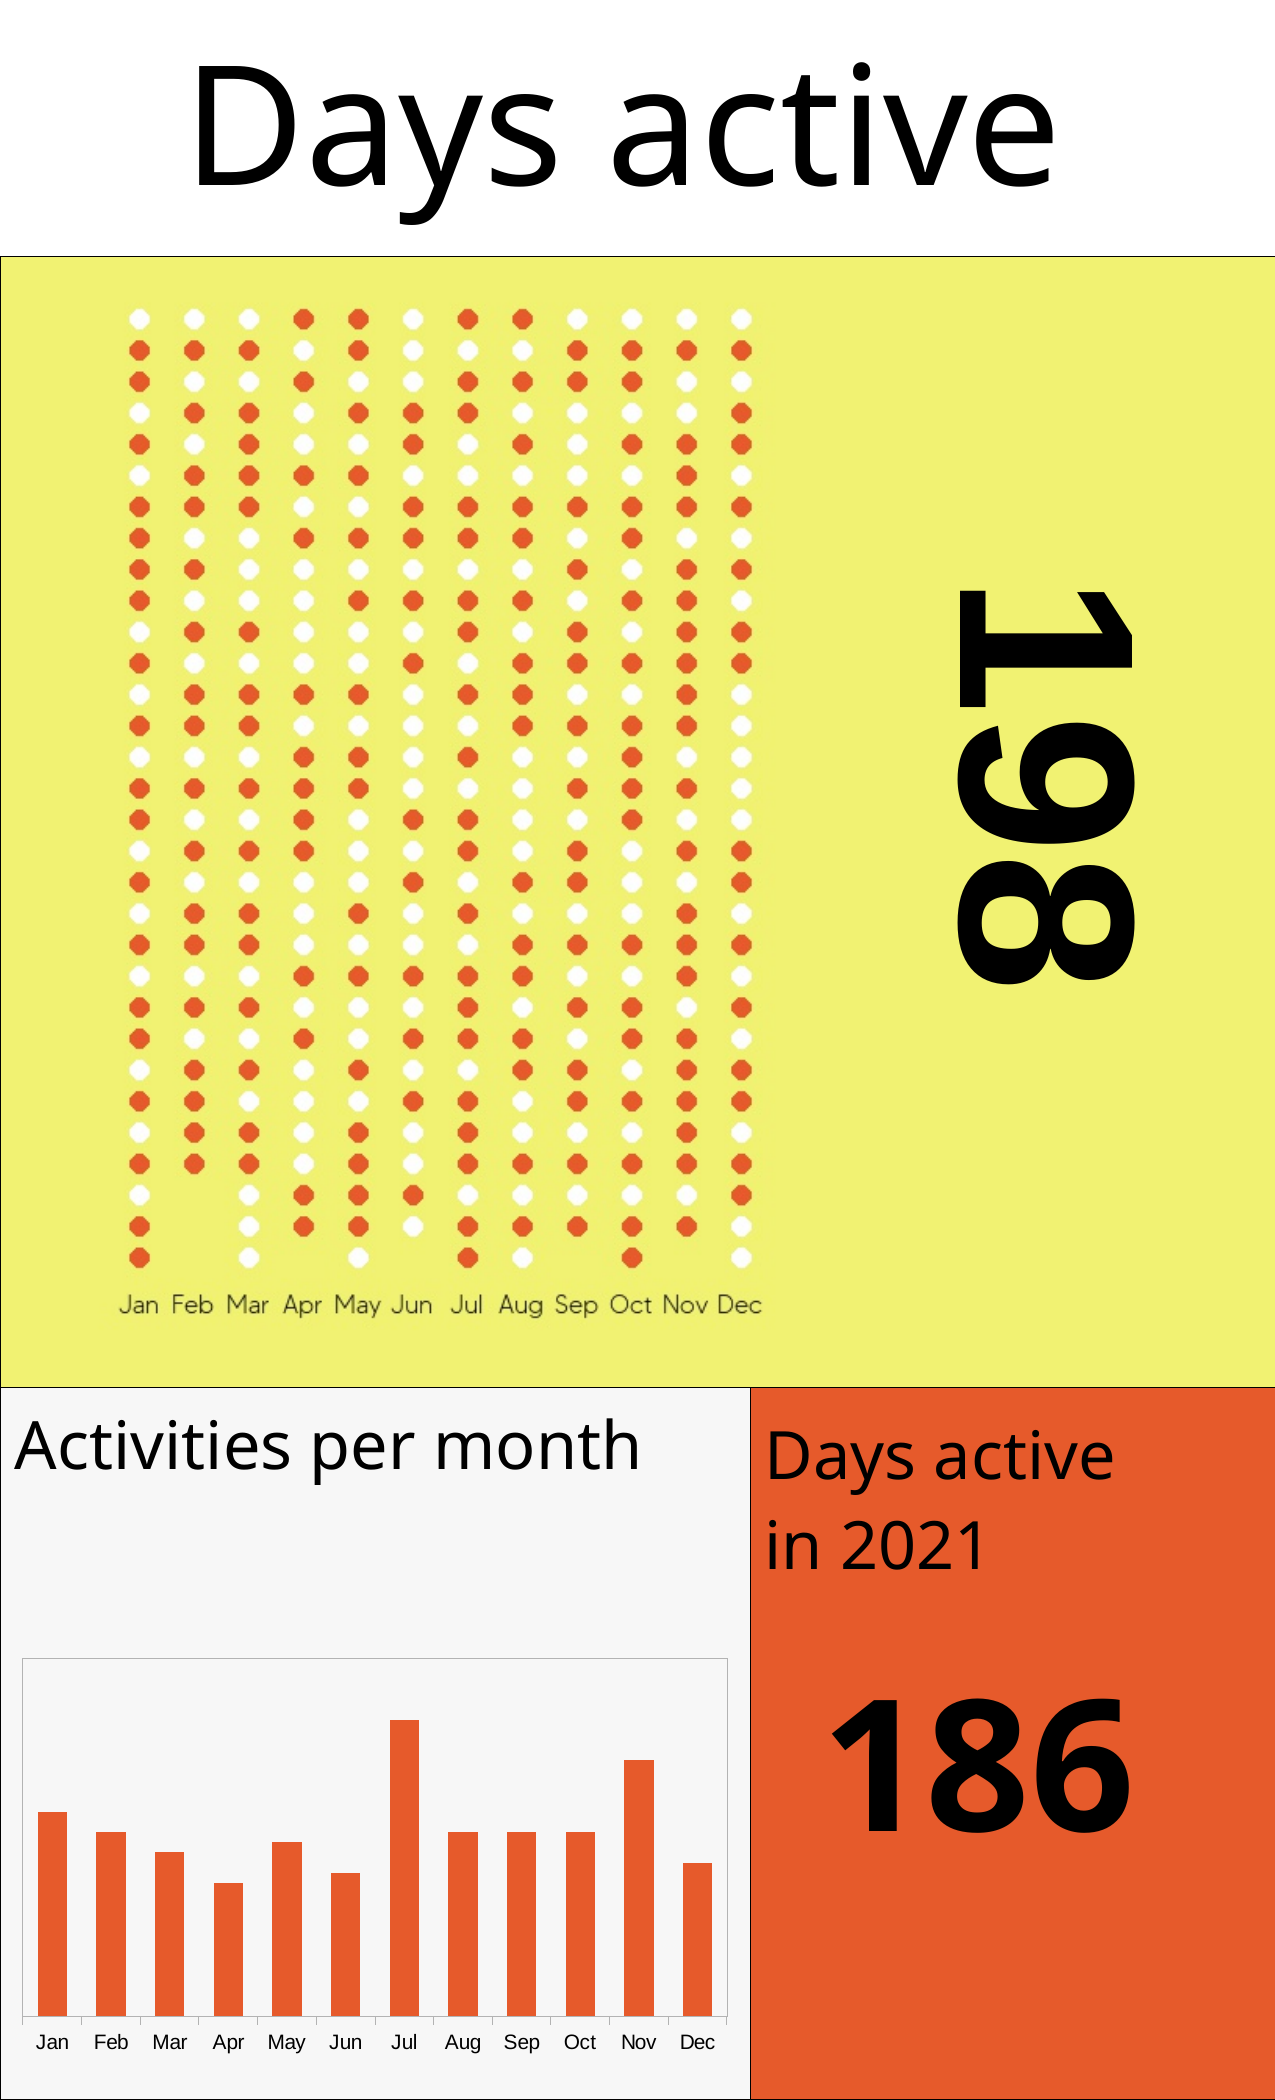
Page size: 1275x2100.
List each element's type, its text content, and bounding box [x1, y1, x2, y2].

text_box Days active in 2021 [751, 1400, 1163, 1585]
text_box Activities per month [0, 1390, 751, 1576]
text_box 198 [900, 560, 1195, 1013]
picture [75, 278, 825, 1373]
text_box 186 [806, 1627, 1219, 1876]
text_box Days active [168, 0, 1107, 227]
chart [8, 1650, 742, 2063]
text_box [0, 256, 1275, 2100]
